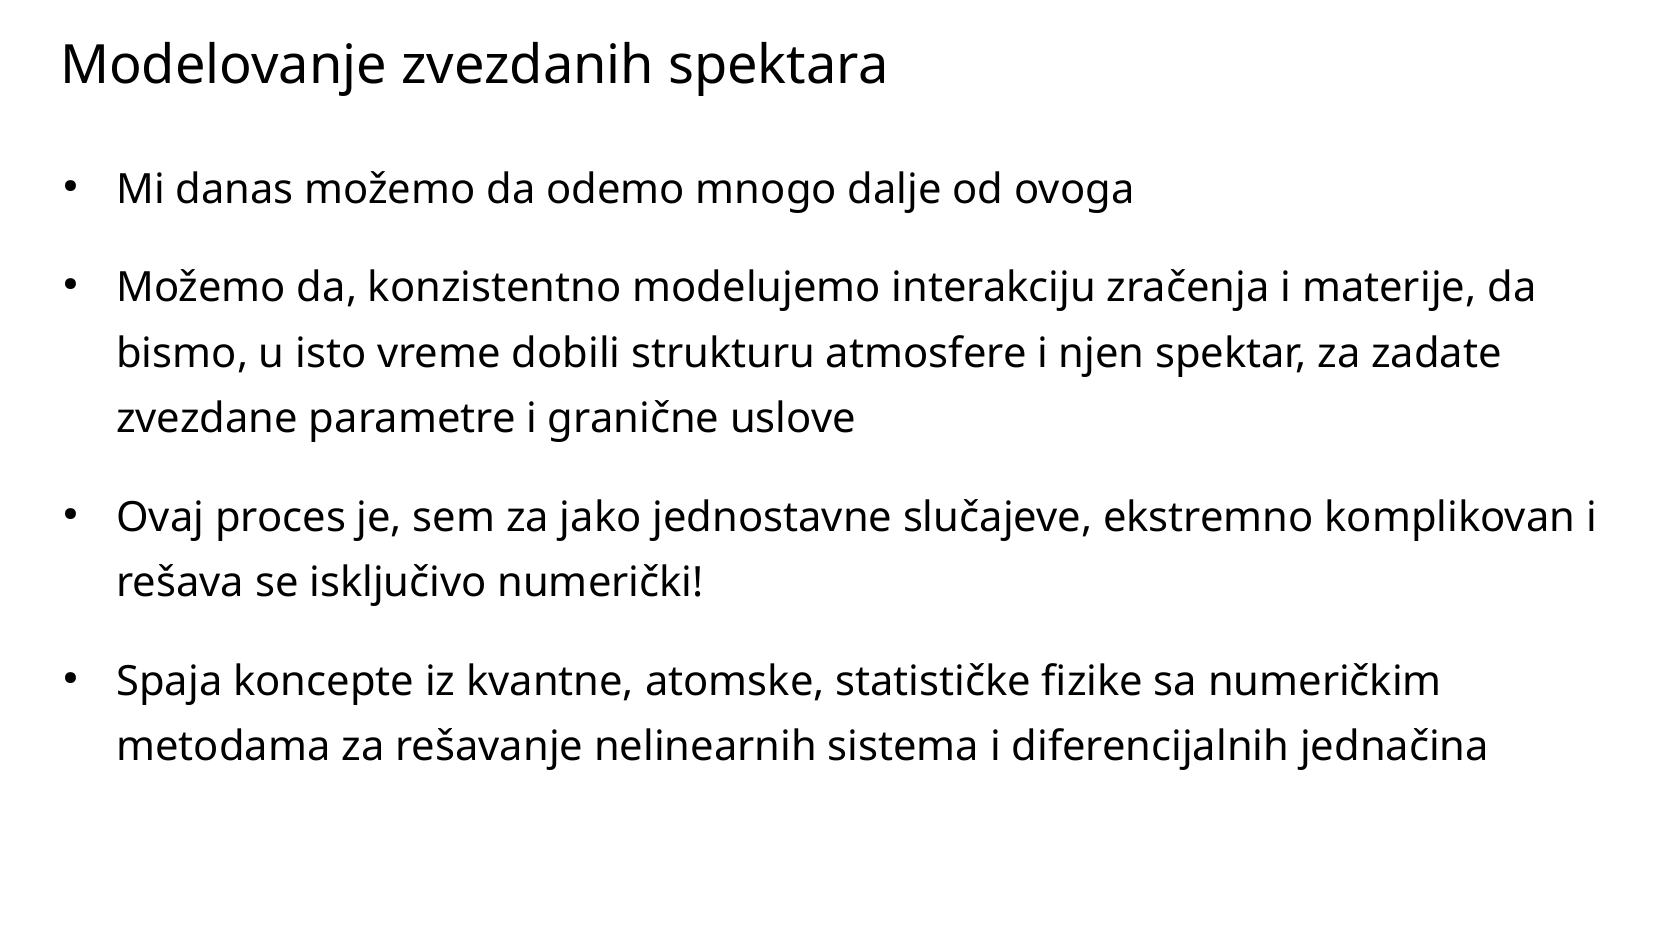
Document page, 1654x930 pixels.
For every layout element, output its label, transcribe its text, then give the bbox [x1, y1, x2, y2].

list Mi danas možemo da odemo mnogo dalje od ovoga Možemo da, konzistentno modelujemo interakciju zračenja i materije, da bismo, u isto vreme dobili strukturu atmosfere i njen spektar, za zadate zvezdane parametre i granične uslove Ovaj proces je, sem za jako jednostavne slučajeve, ekstremno komplikovan i rešava se isključivo numerički! Spaja koncepte iz kvantne, atomske, statističke fizike sa numeričkim metodama za rešavanje nelinearnih sistema i diferencijalnih jednačina [45, 149, 1635, 880]
title Modelovanje zvezdanih spektara [59, 13, 1648, 113]
